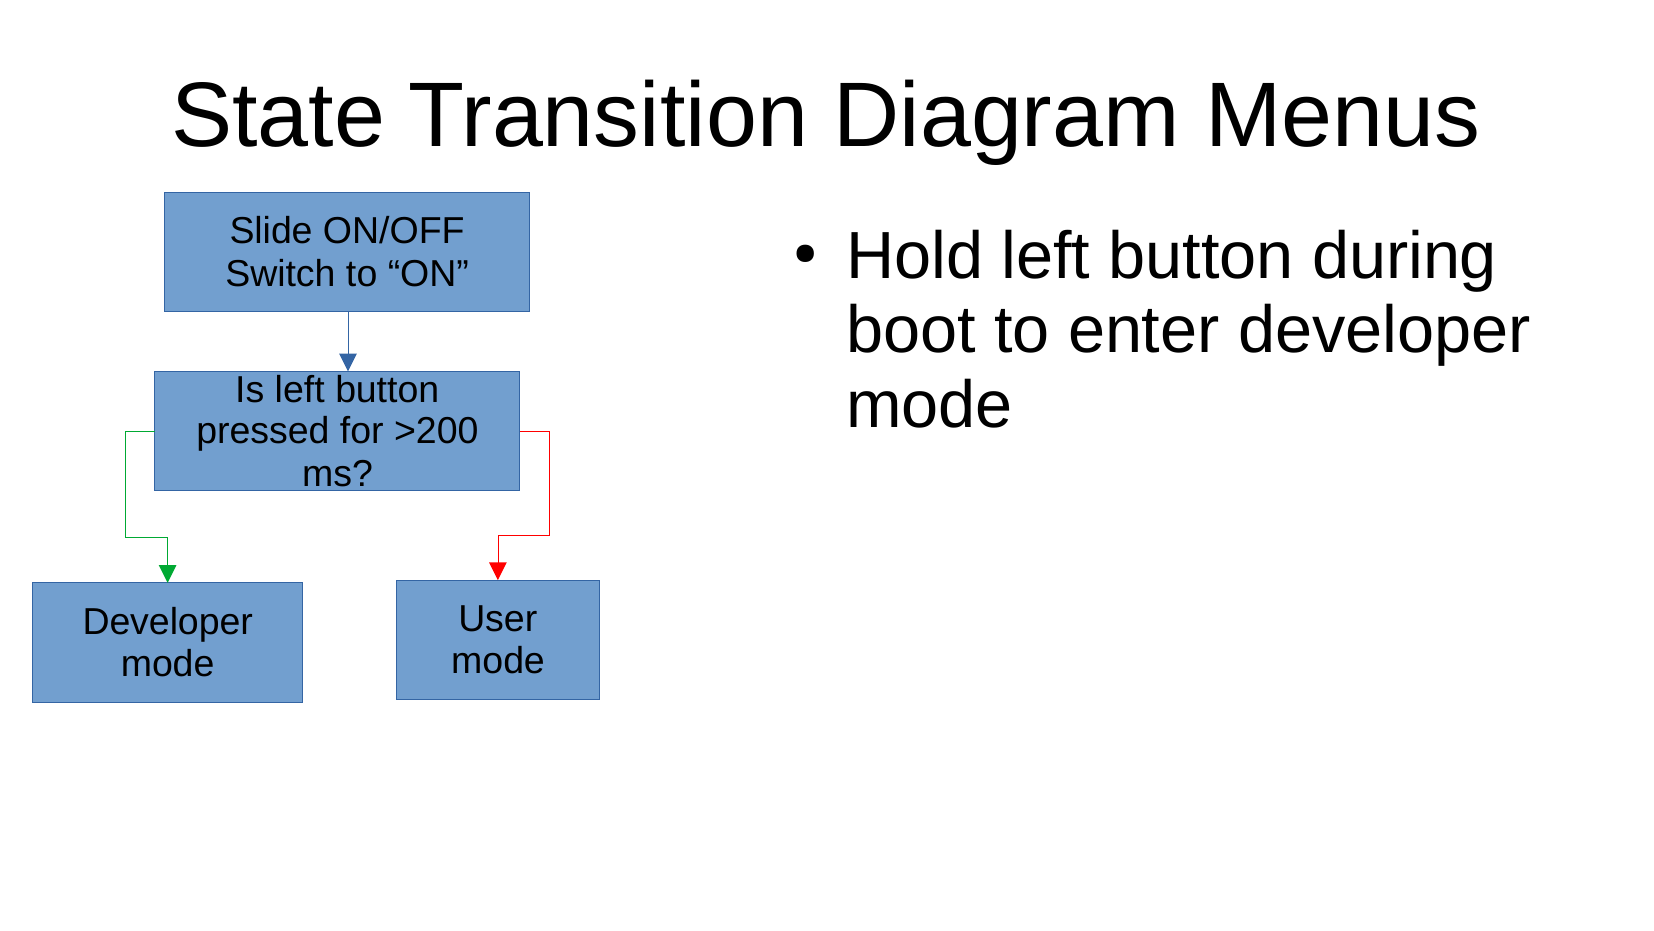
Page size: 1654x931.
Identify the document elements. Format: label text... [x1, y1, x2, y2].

title State Transition Diagram Menus [82, 37, 1571, 193]
text_box User mode [396, 580, 600, 700]
text_box Is left button pressed for >200 ms? [154, 371, 520, 491]
text_box Developer mode [32, 582, 303, 703]
list Hold left button during boot to enter developer mode [775, 217, 1571, 758]
text_box Slide ON/OFF Switch to “ON” [164, 192, 530, 312]
